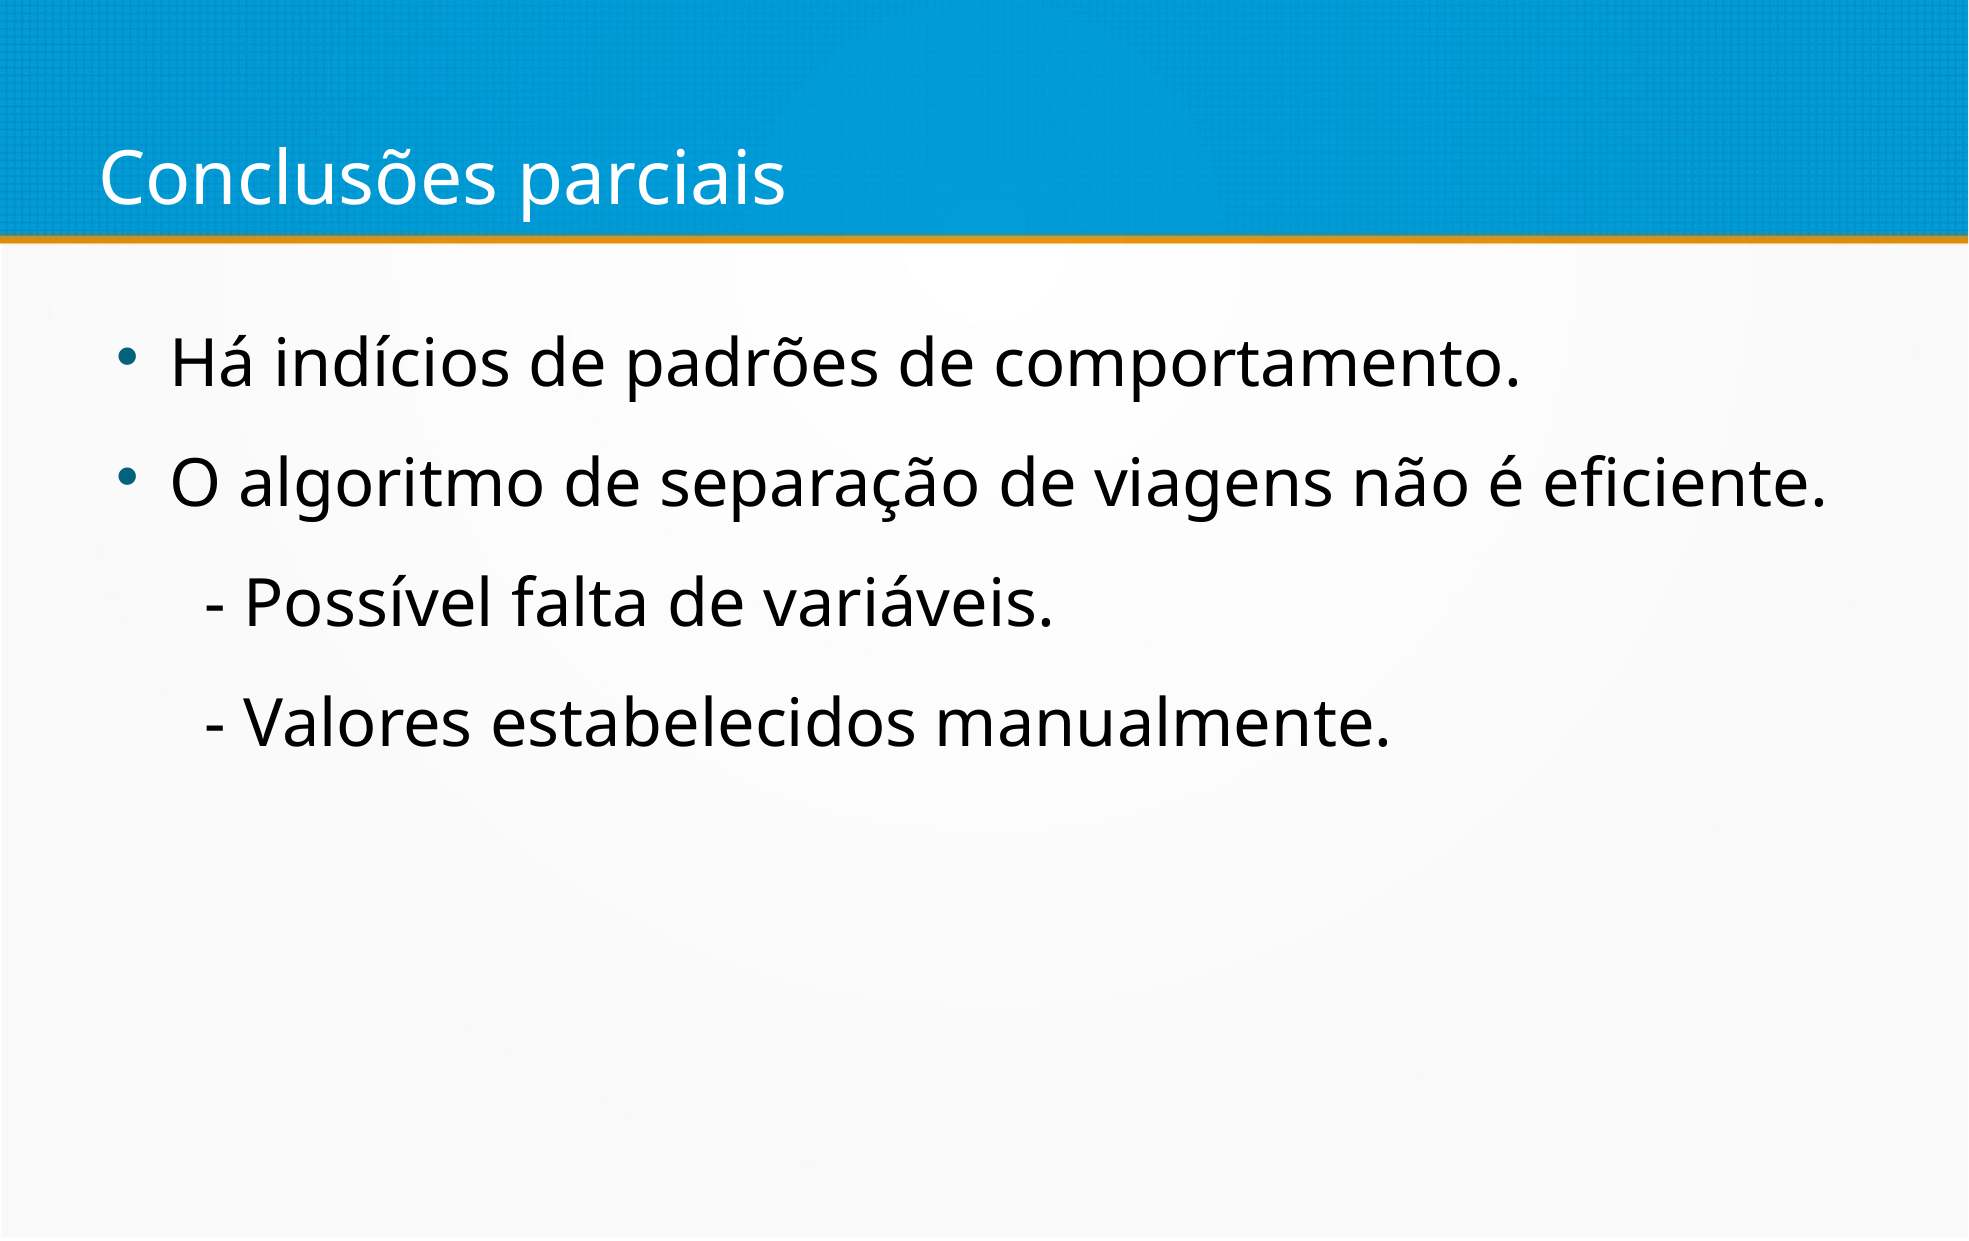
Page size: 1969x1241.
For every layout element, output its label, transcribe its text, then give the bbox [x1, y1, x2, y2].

picture [0, 233, 1969, 1241]
text_box Há indícios de padrões de comportamento. O algoritmo de separação de viagens não é eficiente. - Possível falta de variáveis. - Valores estabelecidos manualmente. [98, 314, 1860, 1080]
text_box Conclusões parciais [98, 19, 1870, 227]
